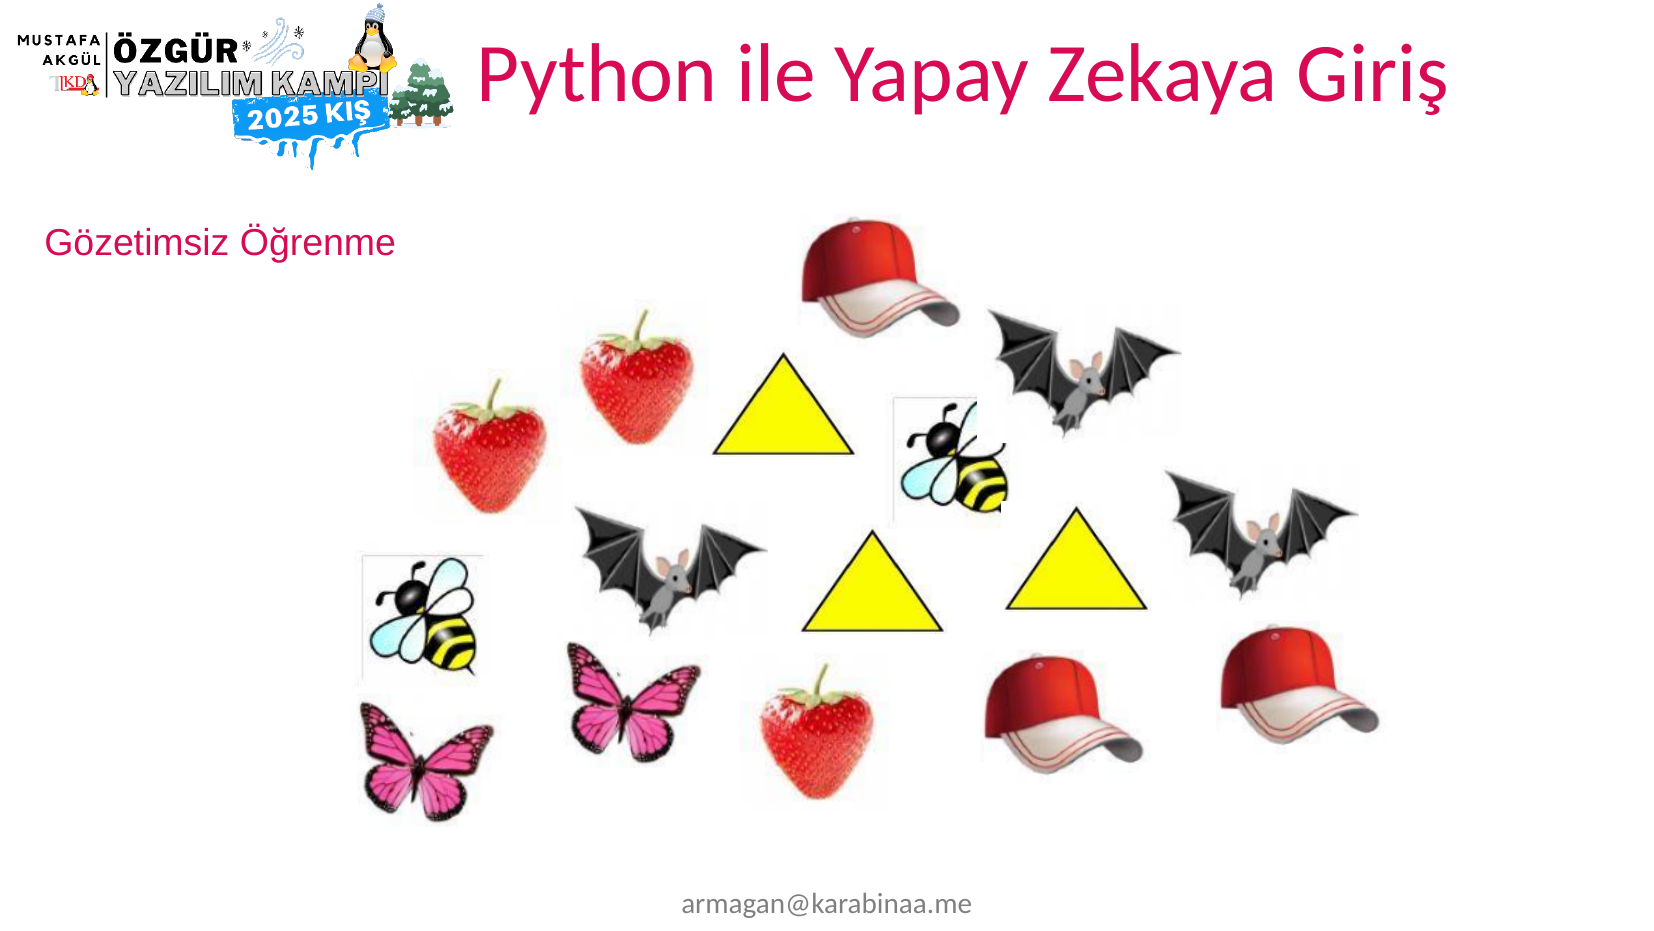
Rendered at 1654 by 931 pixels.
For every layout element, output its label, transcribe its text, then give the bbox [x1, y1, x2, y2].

text_box armagan@karabinaa.me [0, 877, 1654, 928]
picture [1216, 620, 1388, 754]
picture [0, 0, 463, 177]
picture [557, 501, 768, 768]
text_box Python ile Yapay Zekaya Giriş [462, 10, 1654, 126]
picture [797, 304, 1182, 635]
picture [411, 213, 969, 526]
picture [738, 653, 889, 812]
picture [1154, 465, 1359, 605]
picture [980, 649, 1152, 784]
picture [350, 541, 502, 827]
text_box Gözetimsiz Öğrenme [29, 213, 797, 271]
